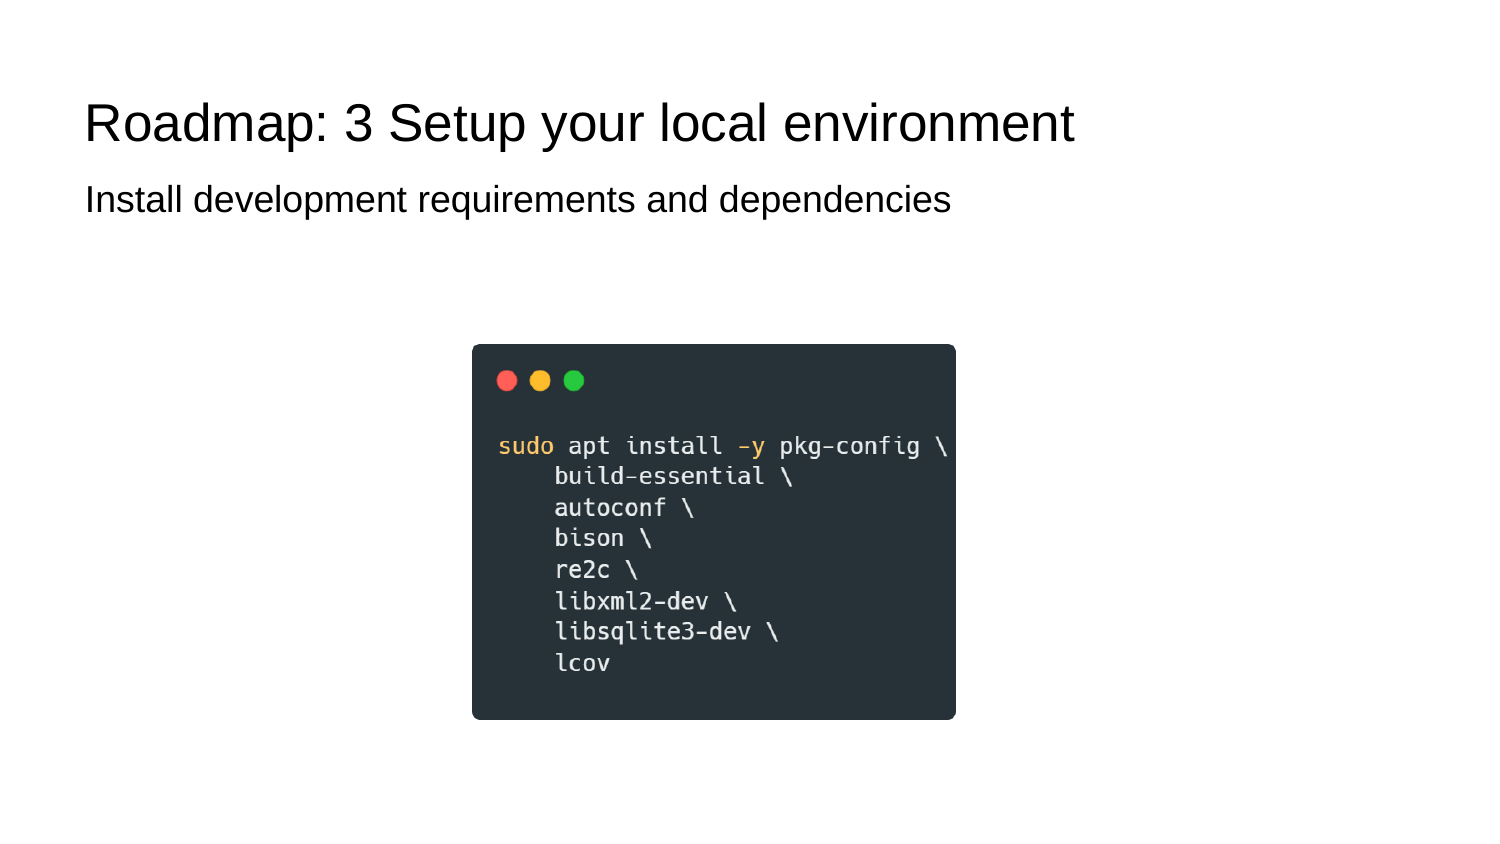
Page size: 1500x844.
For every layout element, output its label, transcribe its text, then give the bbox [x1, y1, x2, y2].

title Roadmap: 3 Setup your local environment [69, 72, 1468, 160]
title Install development requirements and dependencies [69, 160, 1468, 233]
picture [377, 249, 1050, 812]
